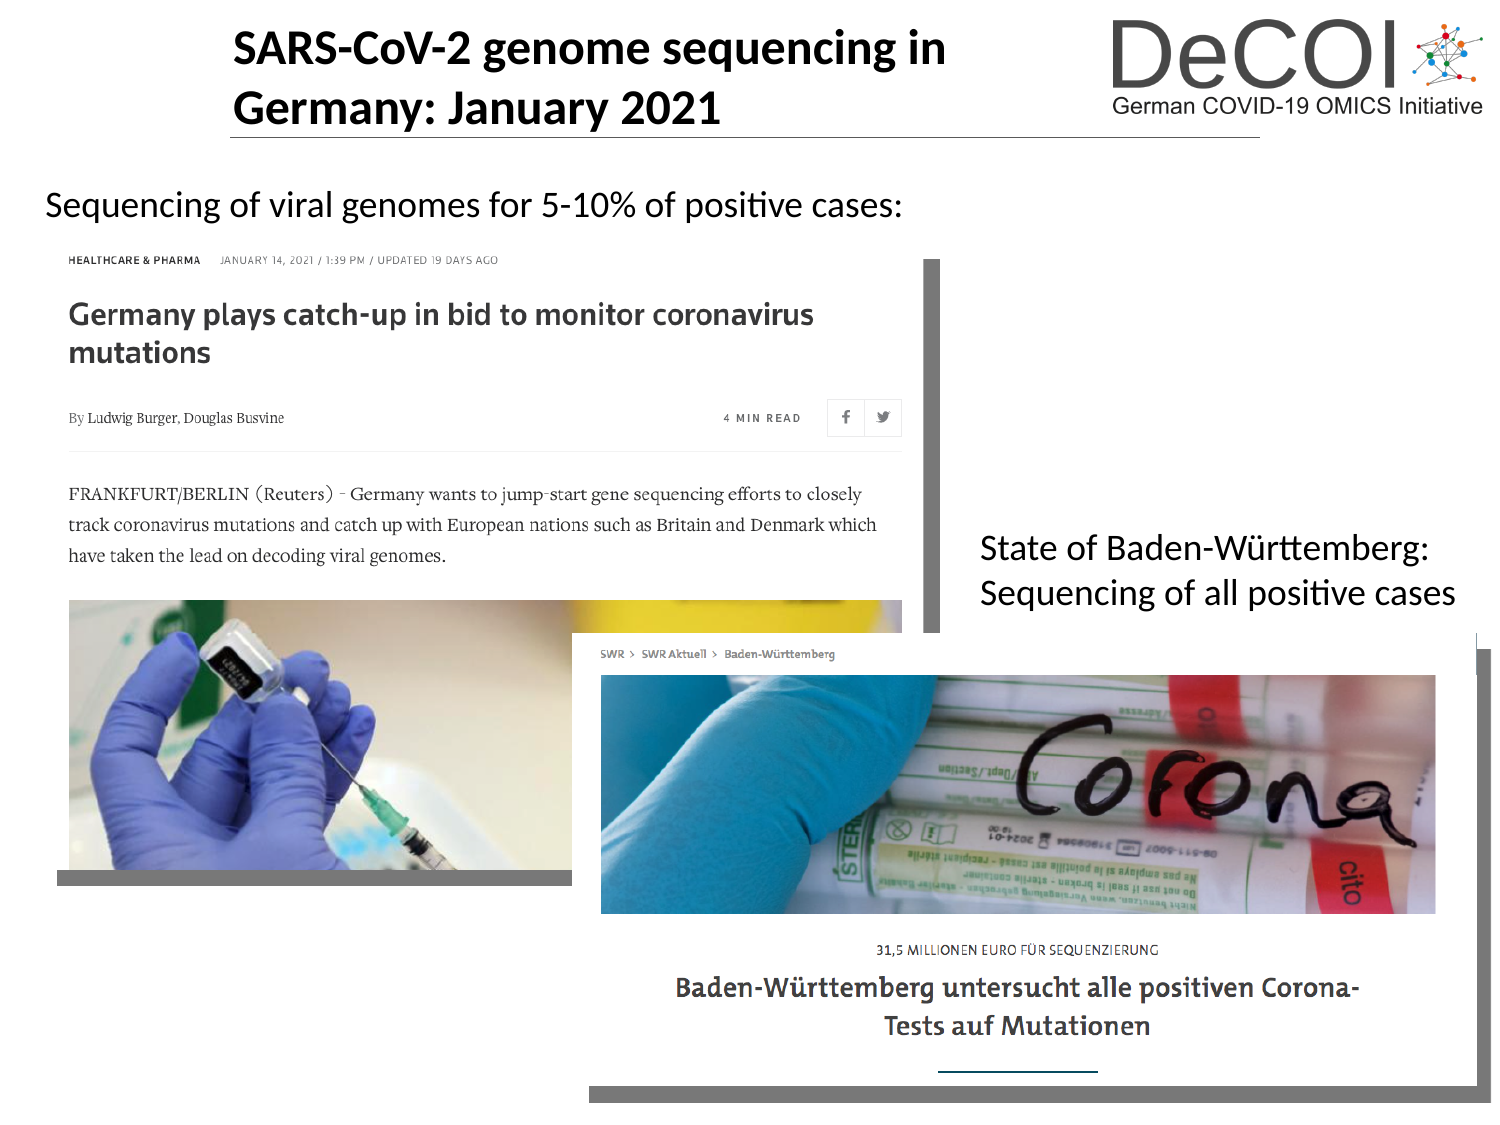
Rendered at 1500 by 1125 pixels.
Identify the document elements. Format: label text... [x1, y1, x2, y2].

picture [41, 243, 1477, 1086]
picture [1113, 19, 1483, 114]
text_box State of Baden-Württemberg: Sequencing of all positive cases [965, 515, 1472, 621]
text_box SARS-CoV-2 genome sequencing in Germany: January 2021 [218, 7, 1010, 143]
text_box Sequencing of viral genomes for 5-10% of positive cases: [30, 172, 928, 233]
